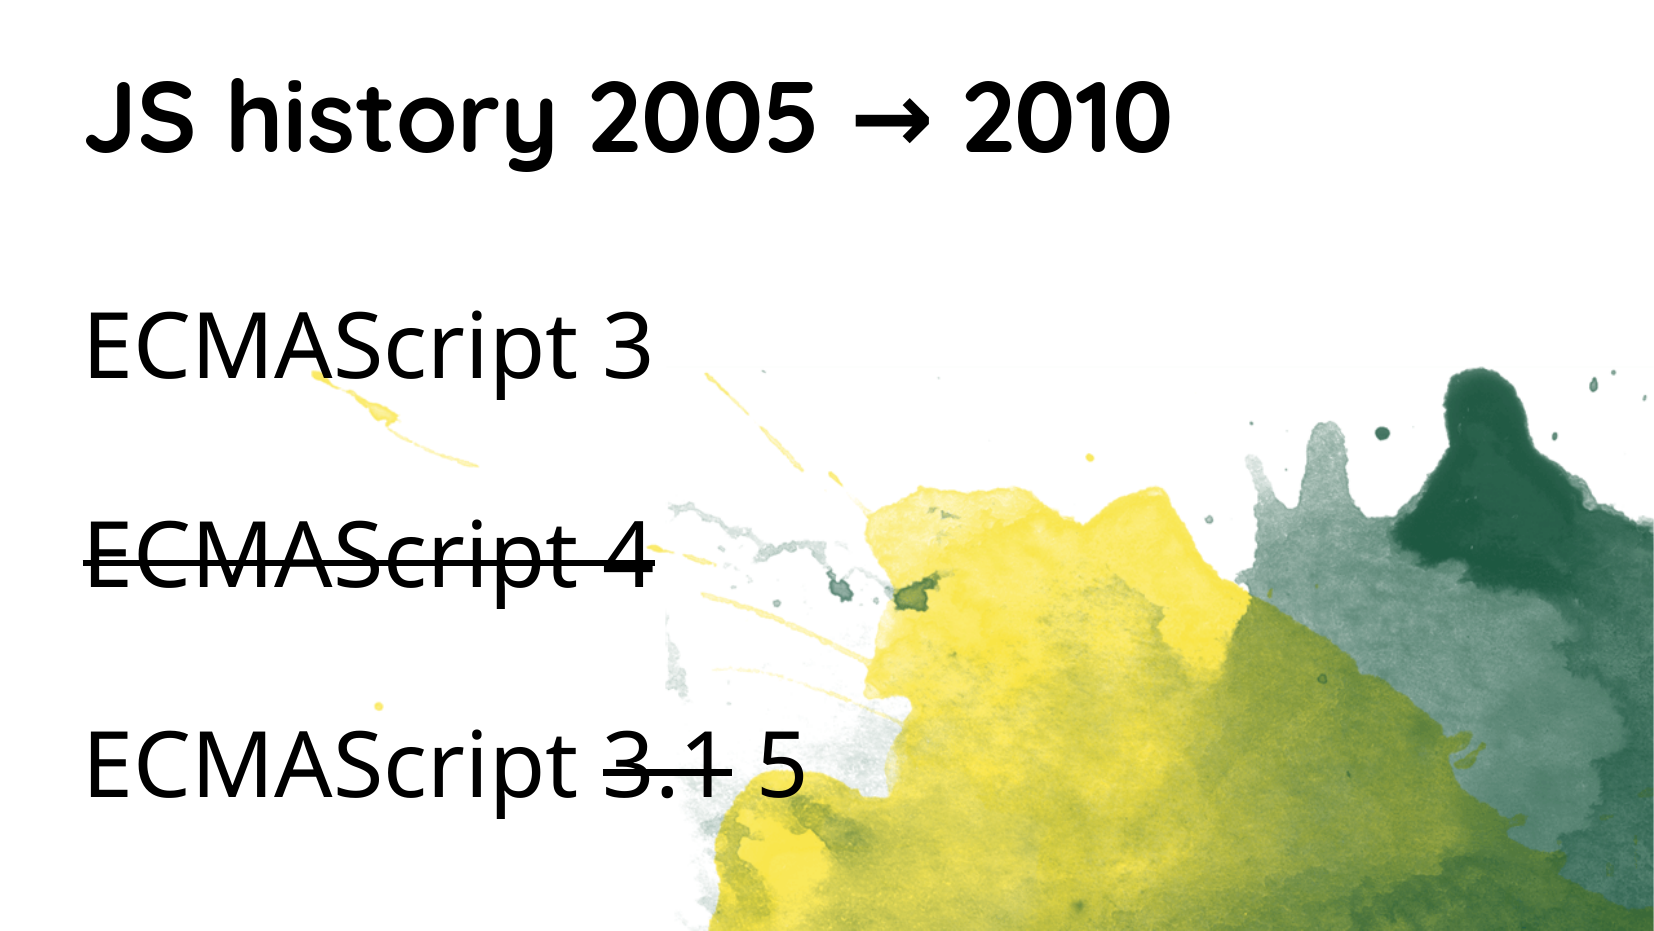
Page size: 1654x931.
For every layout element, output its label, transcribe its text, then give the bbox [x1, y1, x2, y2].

picture [0, 0, 1654, 931]
list ECMAScript 3 ECMAScript 4 ECMAScript 3.1 5 [82, 217, 1571, 875]
title JS history 2005 → 2010 [82, 37, 1571, 193]
